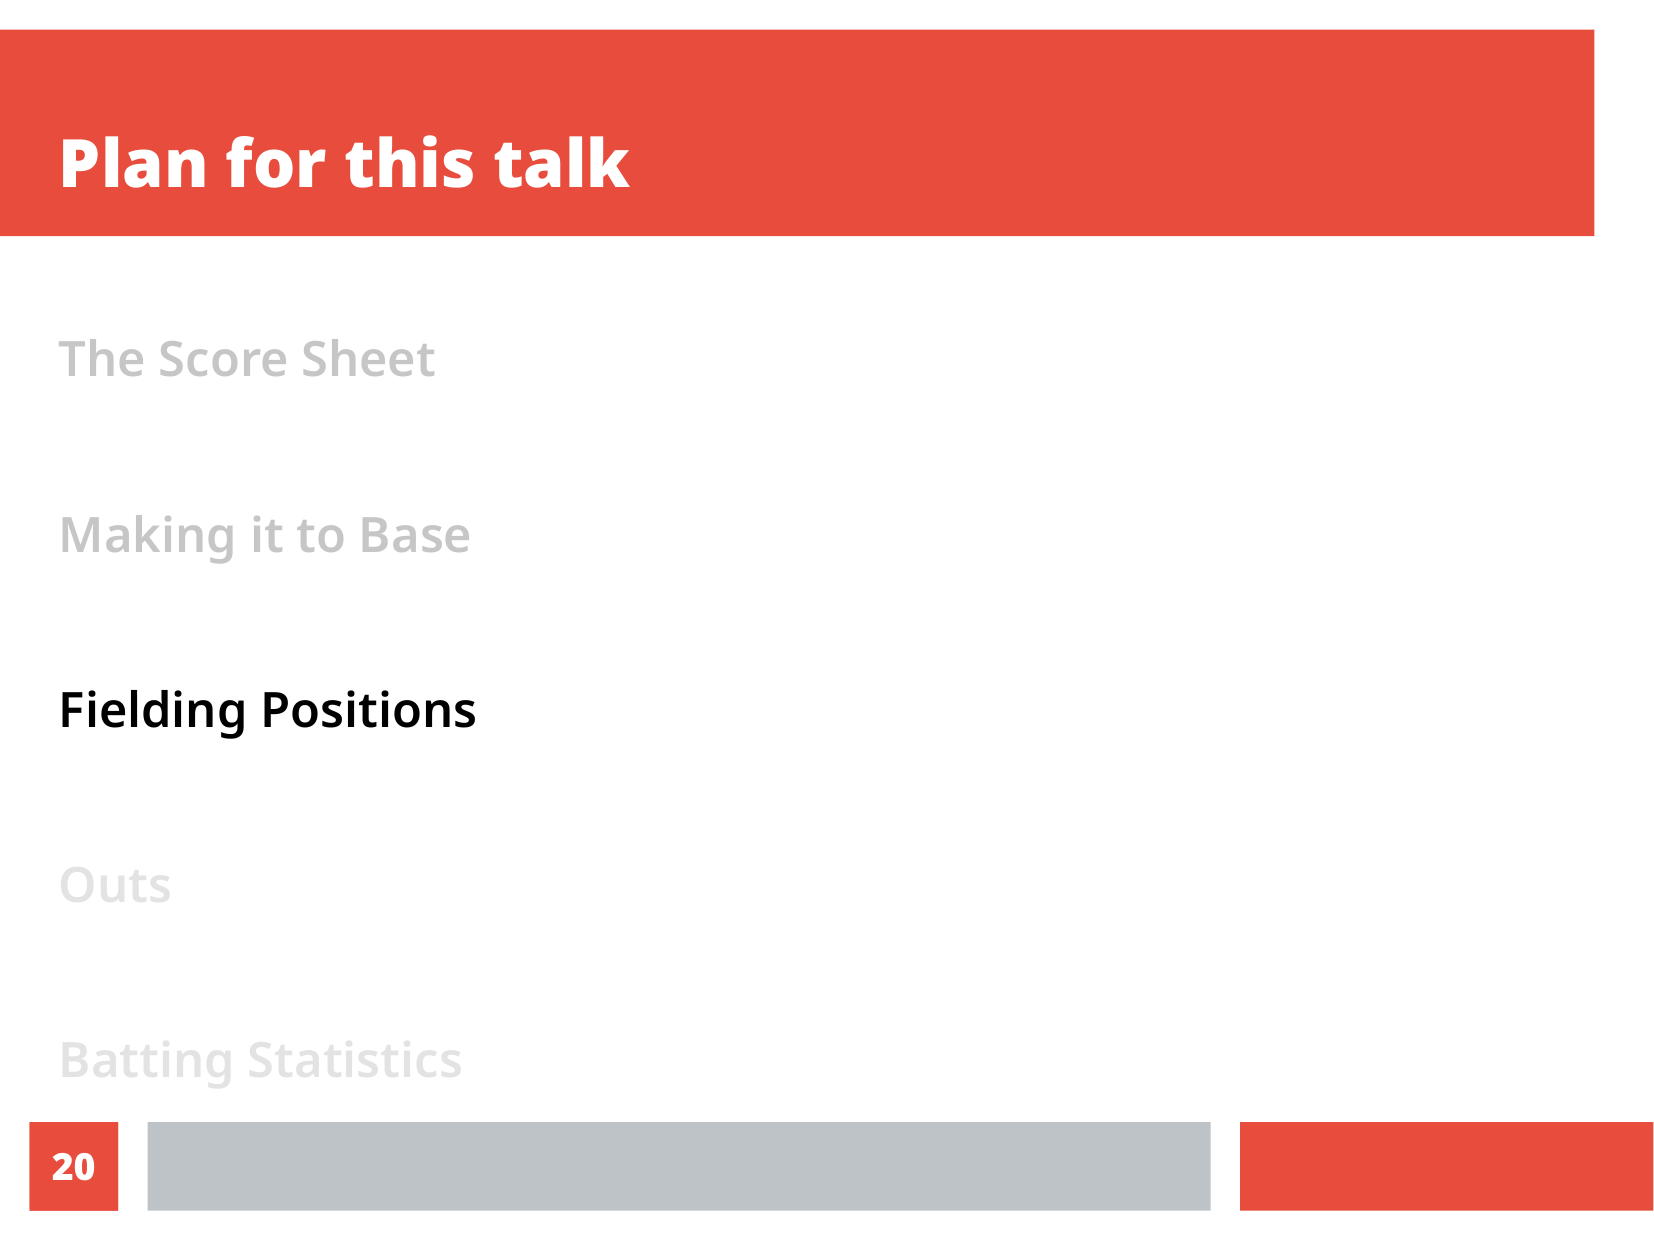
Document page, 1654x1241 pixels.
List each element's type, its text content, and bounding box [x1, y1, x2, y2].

title Plan for this talk [59, 59, 1595, 207]
list The Score Sheet Making it to Base Fielding Positions Outs Batting Statistics [59, 324, 1565, 1093]
